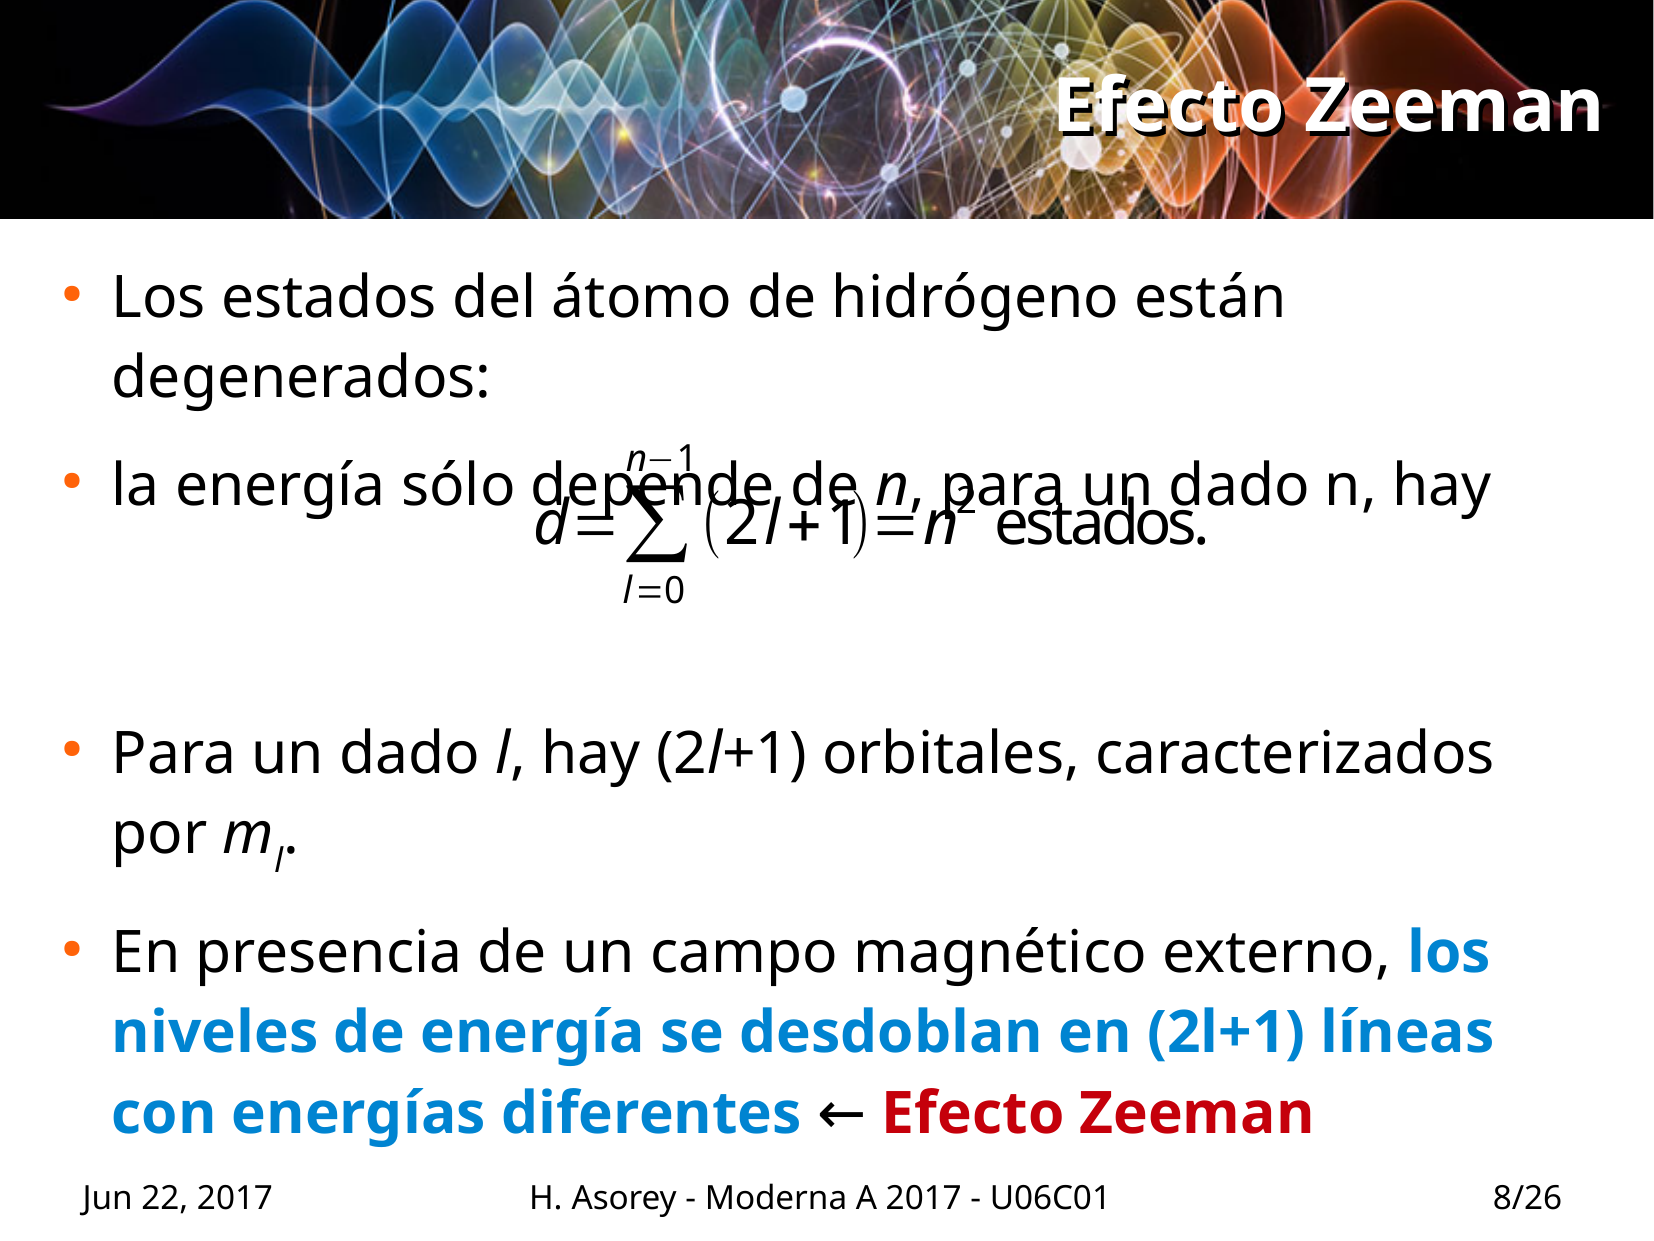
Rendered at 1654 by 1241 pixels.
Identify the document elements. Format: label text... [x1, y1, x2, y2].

list Los estados del átomo de hidrógeno están degenerados: la energía sólo depende de n, para un dado n, hay Para un dado l, hay (2l+1) orbitales, caracterizados por ml. En presencia de un campo magnético externo, los niveles de energía se desdoblan en (2l+1) líneas con energías diferentes ← Efecto Zeeman [45, 255, 1606, 1156]
chart [525, 435, 1216, 613]
title Efecto Zeeman [45, 15, 1606, 191]
picture [0, 0, 1654, 219]
